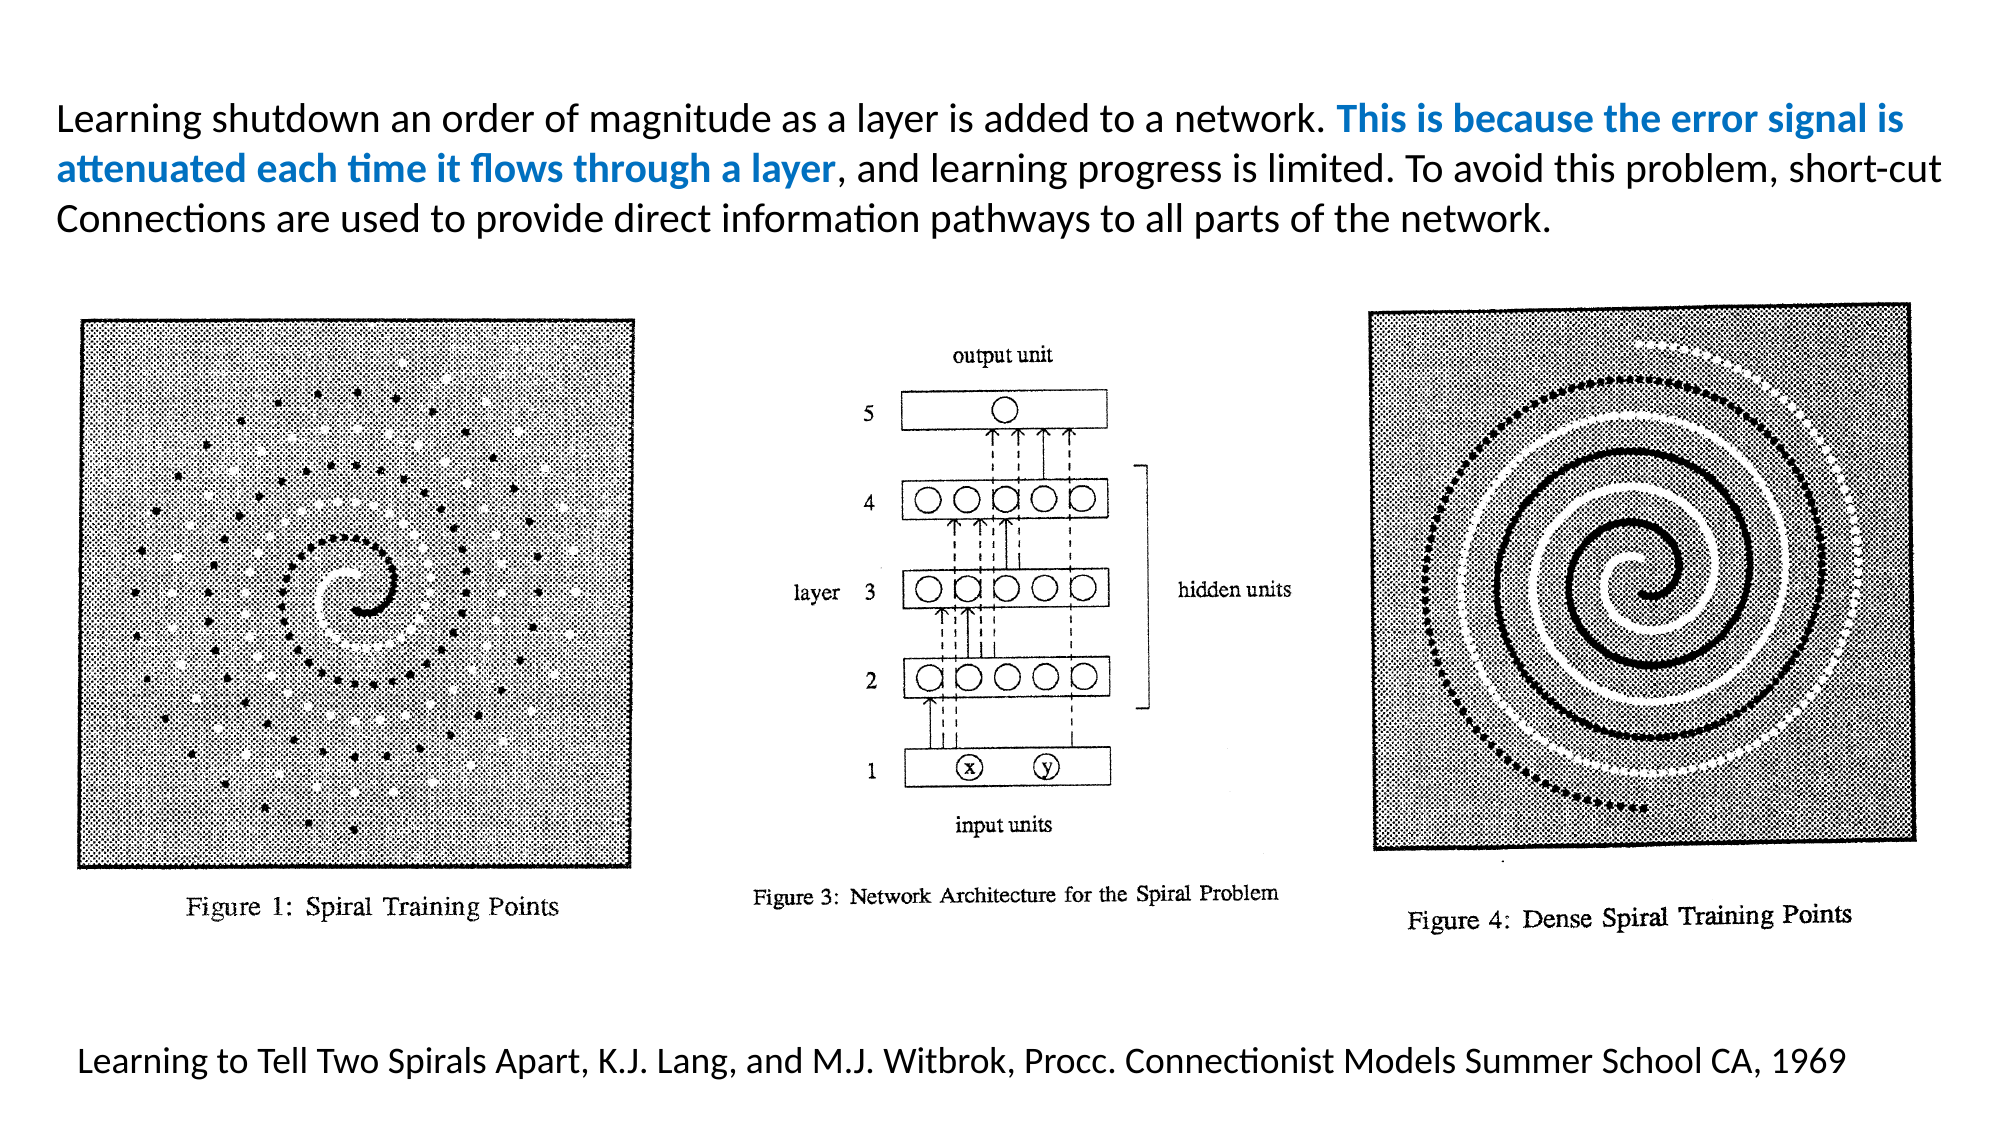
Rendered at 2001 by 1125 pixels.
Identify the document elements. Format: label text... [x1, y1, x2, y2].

picture [1358, 294, 1944, 940]
picture [741, 339, 1296, 917]
text_box Learning to Tell Two Spirals Apart, K.J. Lang, and M.J. Witbrok, Procc. Connectionist Models Summer School CA, 1969 [62, 1028, 1885, 1090]
text_box Learning shutdown an order of magnitude as a layer is added to a network. This is because the error signal is attenuated each time it flows through a layer, and learning progress is limited. To avoid this problem, short-cut Connections are used to provide direct information pathways to all parts of the network. [41, 83, 1980, 250]
picture [62, 305, 649, 928]
